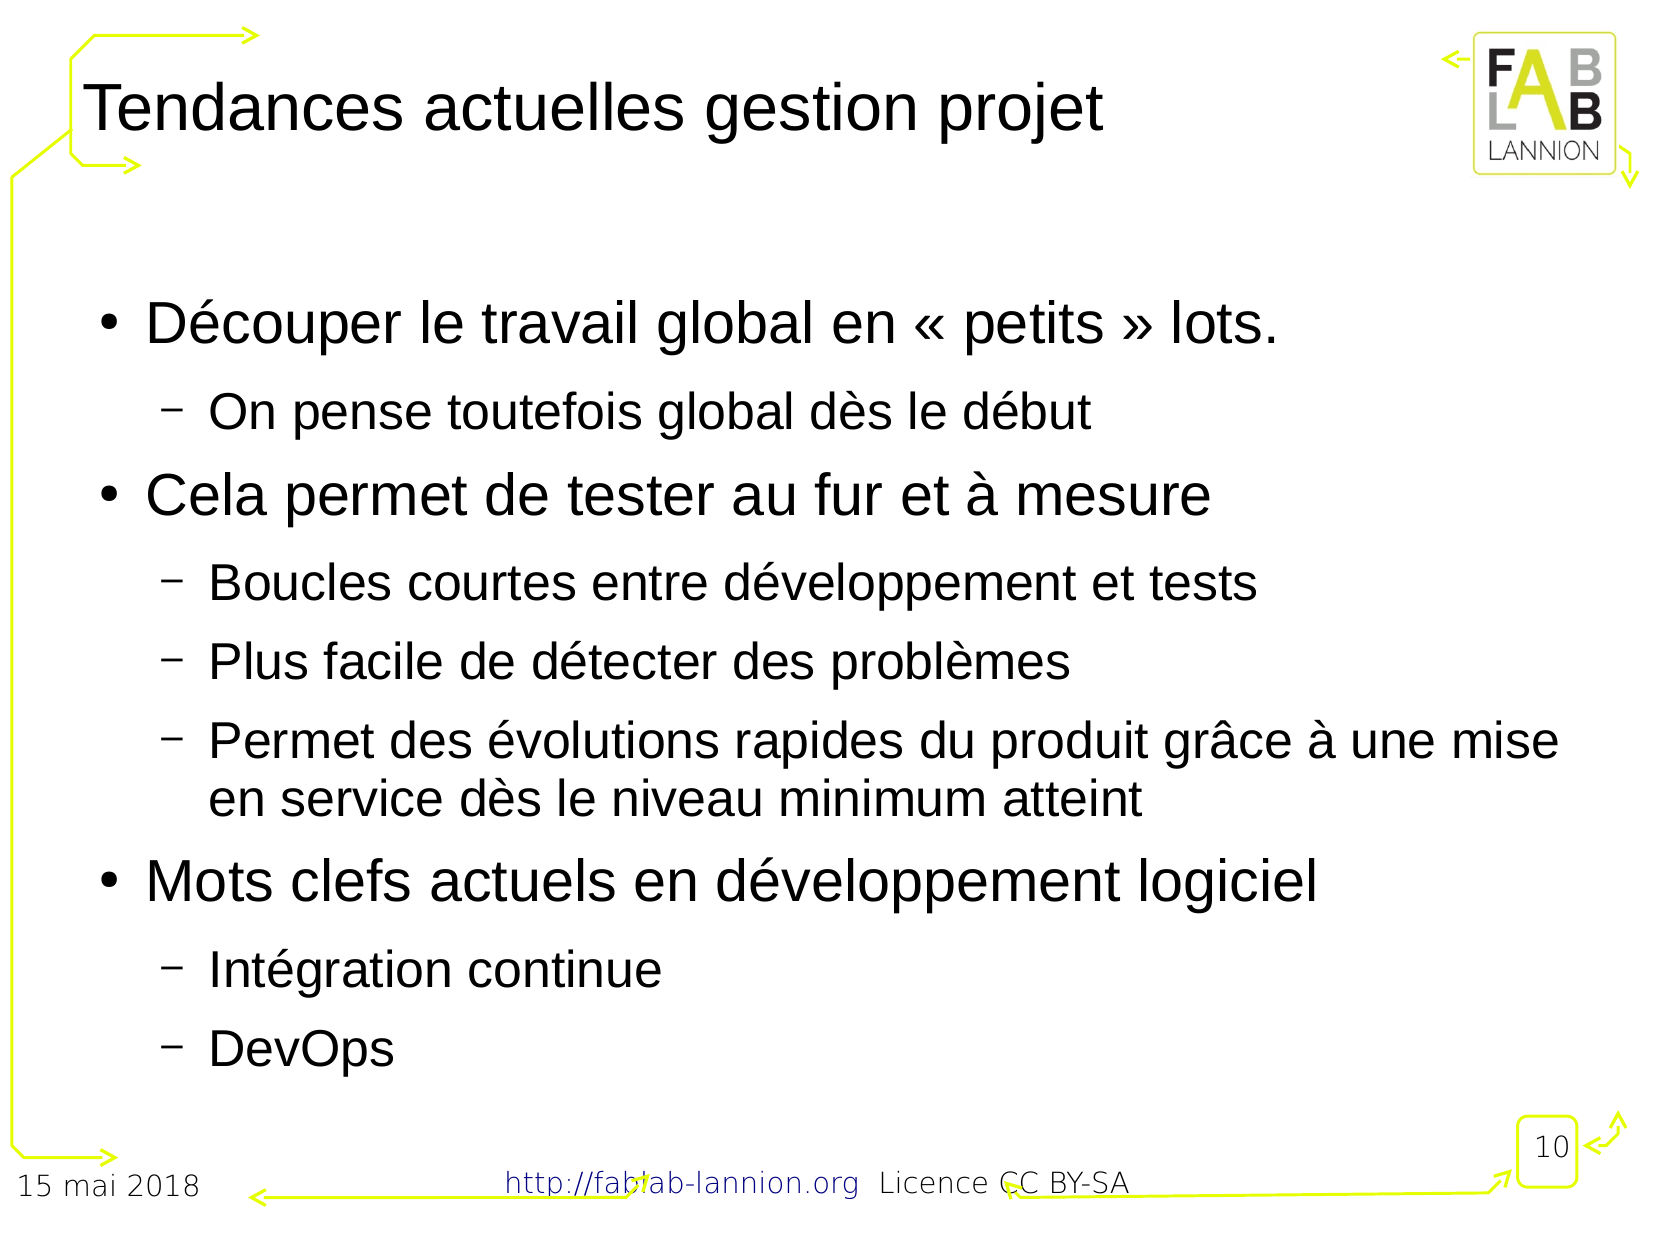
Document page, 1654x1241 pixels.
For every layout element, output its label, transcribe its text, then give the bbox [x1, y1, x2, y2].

list Découper le travail global en « petits » lots. On pense toutefois global dès le début Cela permet de tester au fur et à mesure Boucles courtes entre développement et tests Plus facile de détecter des problèmes Permet des évolutions rapides du produit grâce à une mise en service dès le niveau minimum atteint Mots clefs actuels en développement logiciel Intégration continue DevOps [82, 290, 1571, 1087]
picture [1470, 29, 1619, 178]
title Tendances actuelles gestion projet [82, 49, 1441, 166]
